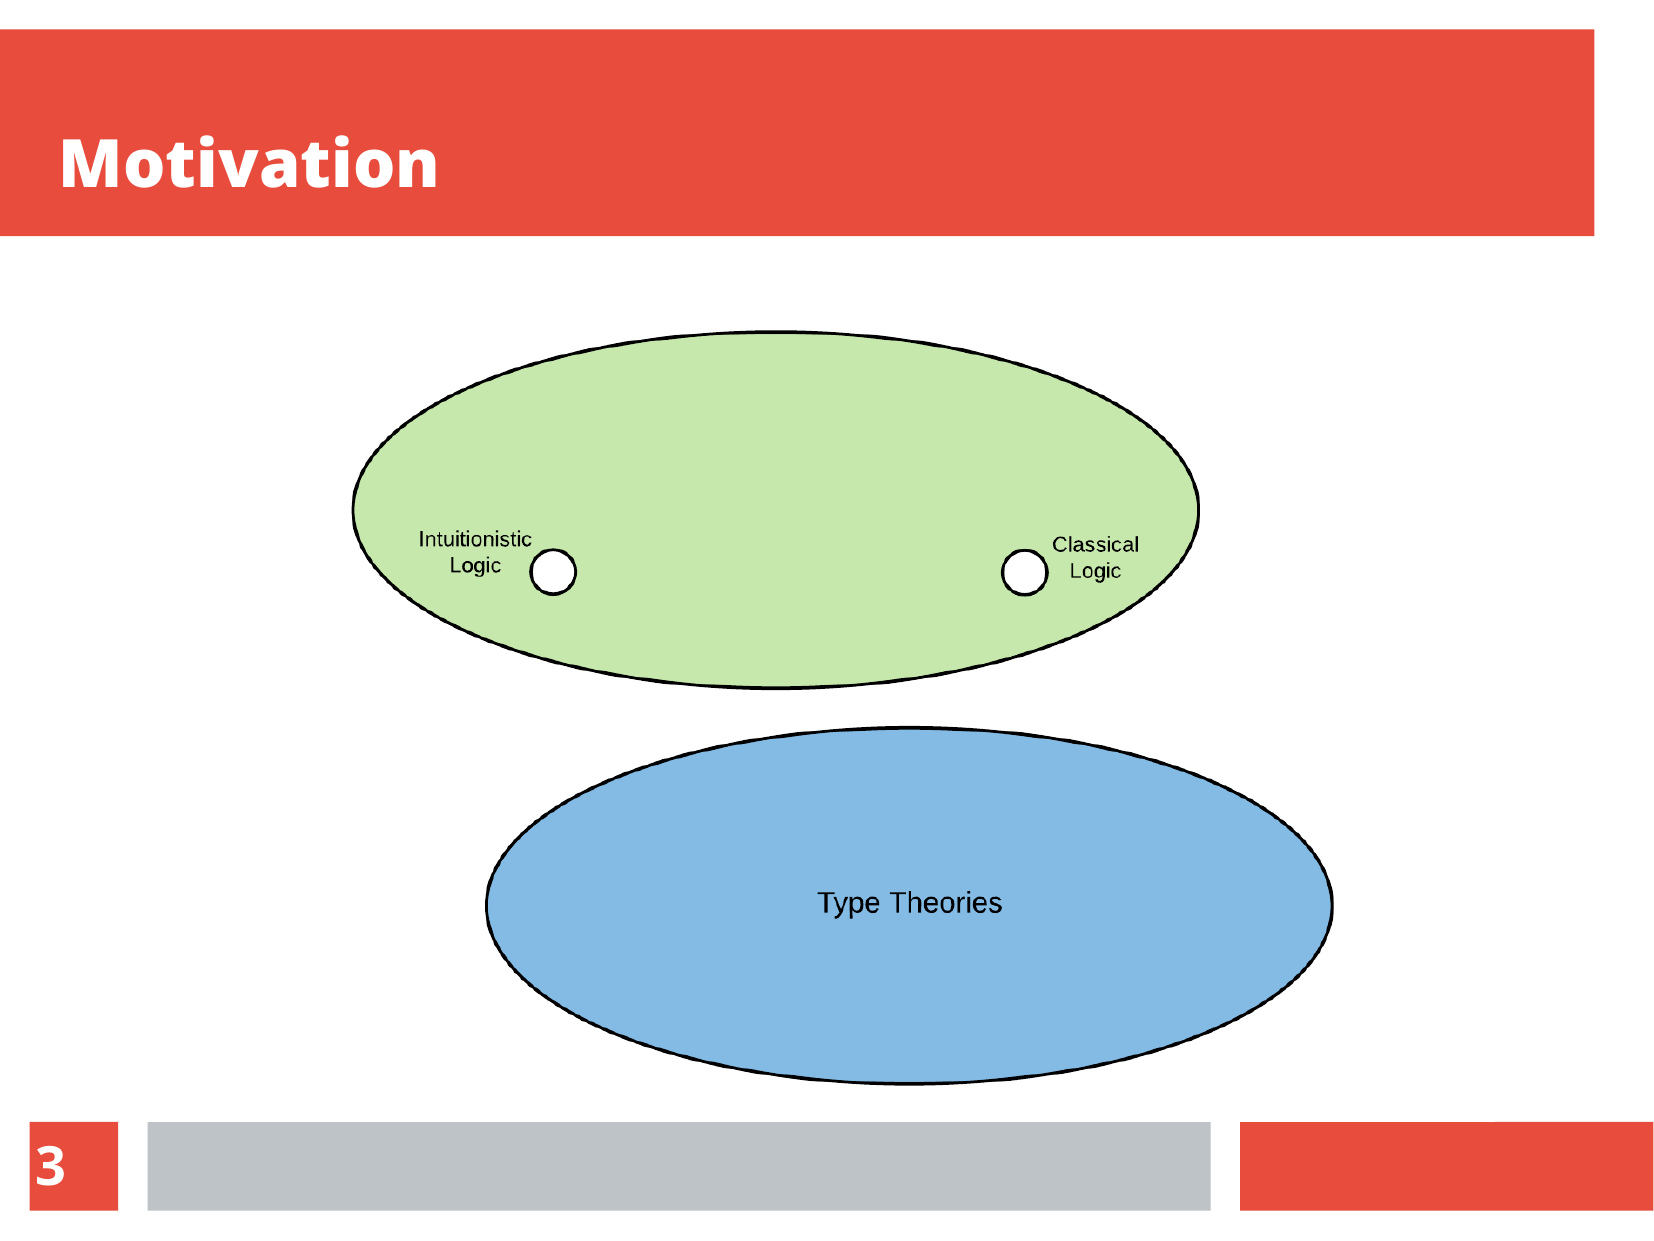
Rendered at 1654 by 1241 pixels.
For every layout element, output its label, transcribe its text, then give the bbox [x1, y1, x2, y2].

text_box 3 [20, 1119, 254, 1210]
title Motivation [59, 58, 1595, 207]
picture [124, 240, 1495, 1122]
